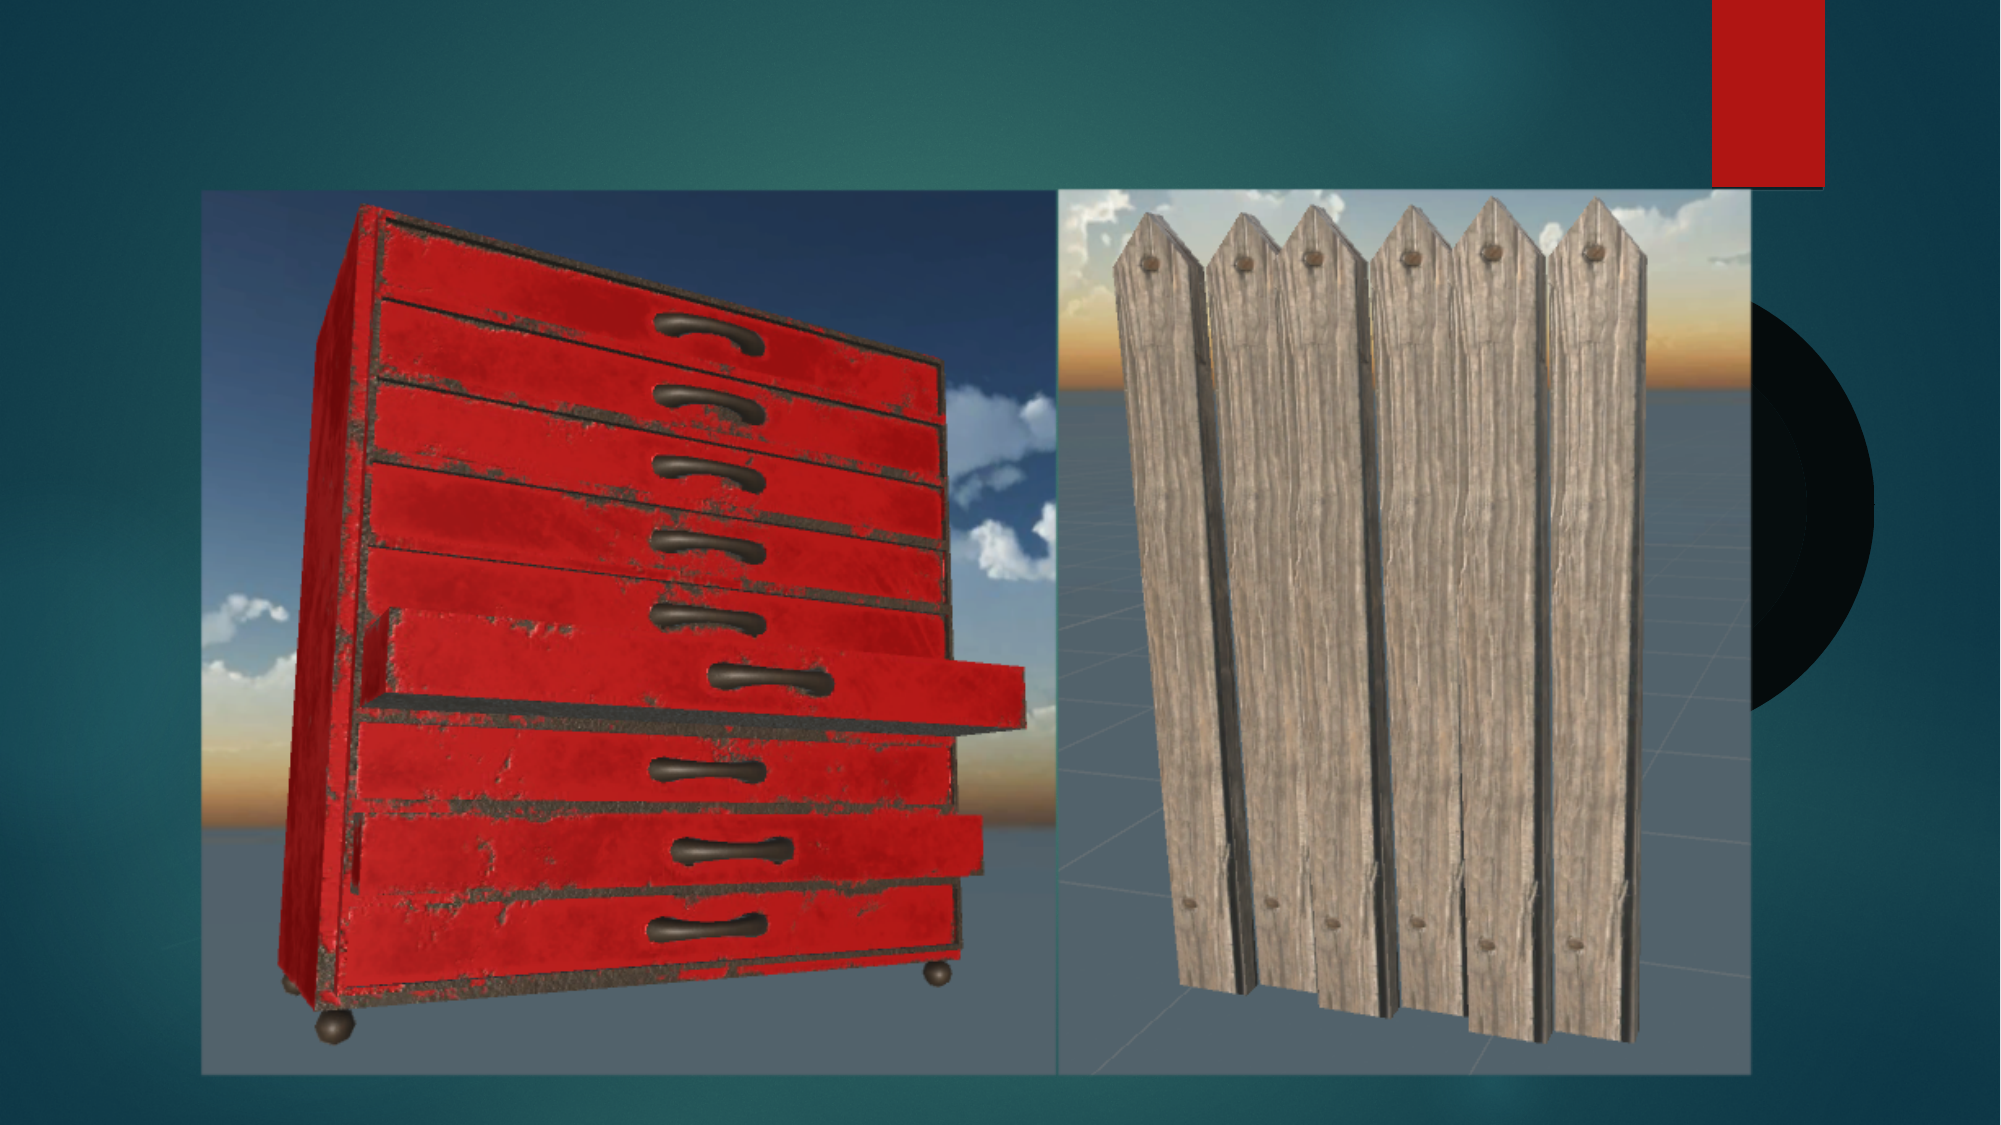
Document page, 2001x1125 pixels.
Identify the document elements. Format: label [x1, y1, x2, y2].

picture [200, 188, 1753, 1077]
